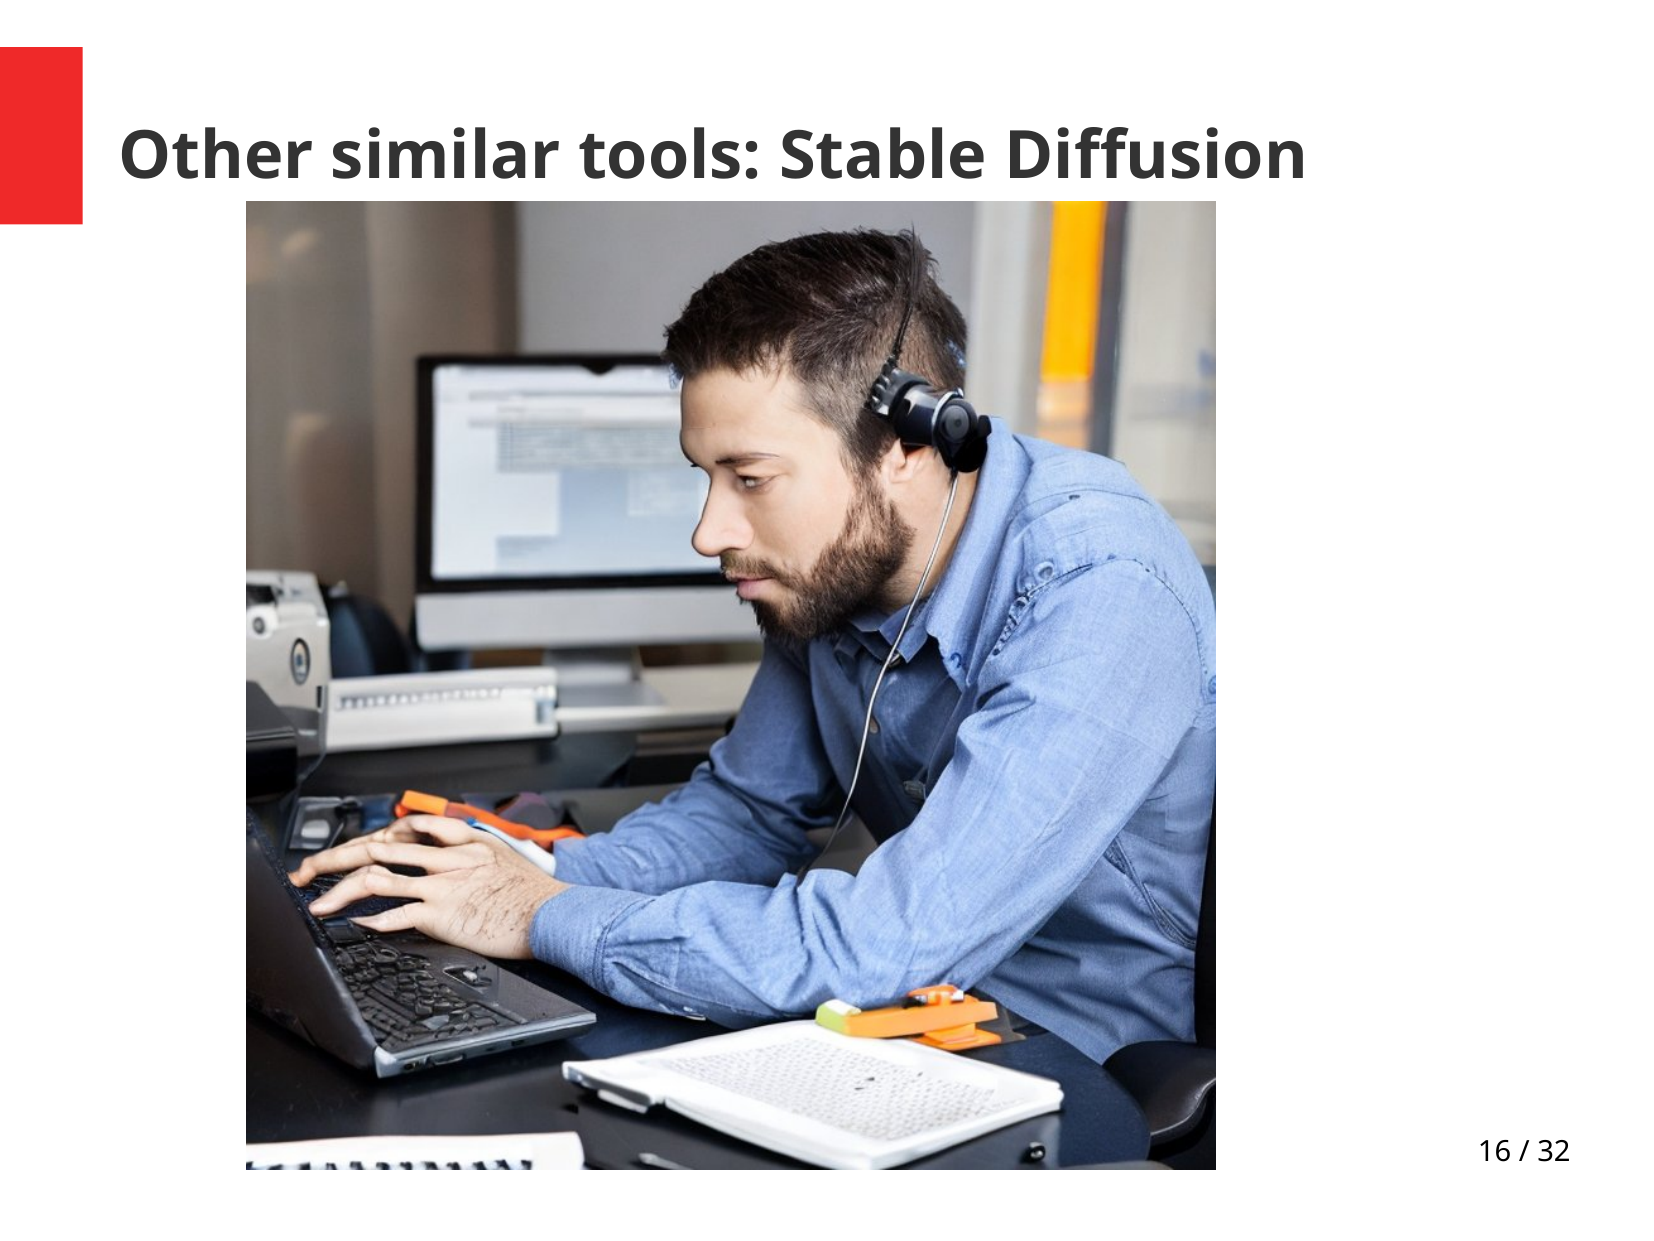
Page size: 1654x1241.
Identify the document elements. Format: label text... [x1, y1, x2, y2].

picture [246, 201, 1216, 1171]
title Other similar tools: Stable Diffusion [118, 49, 1571, 257]
